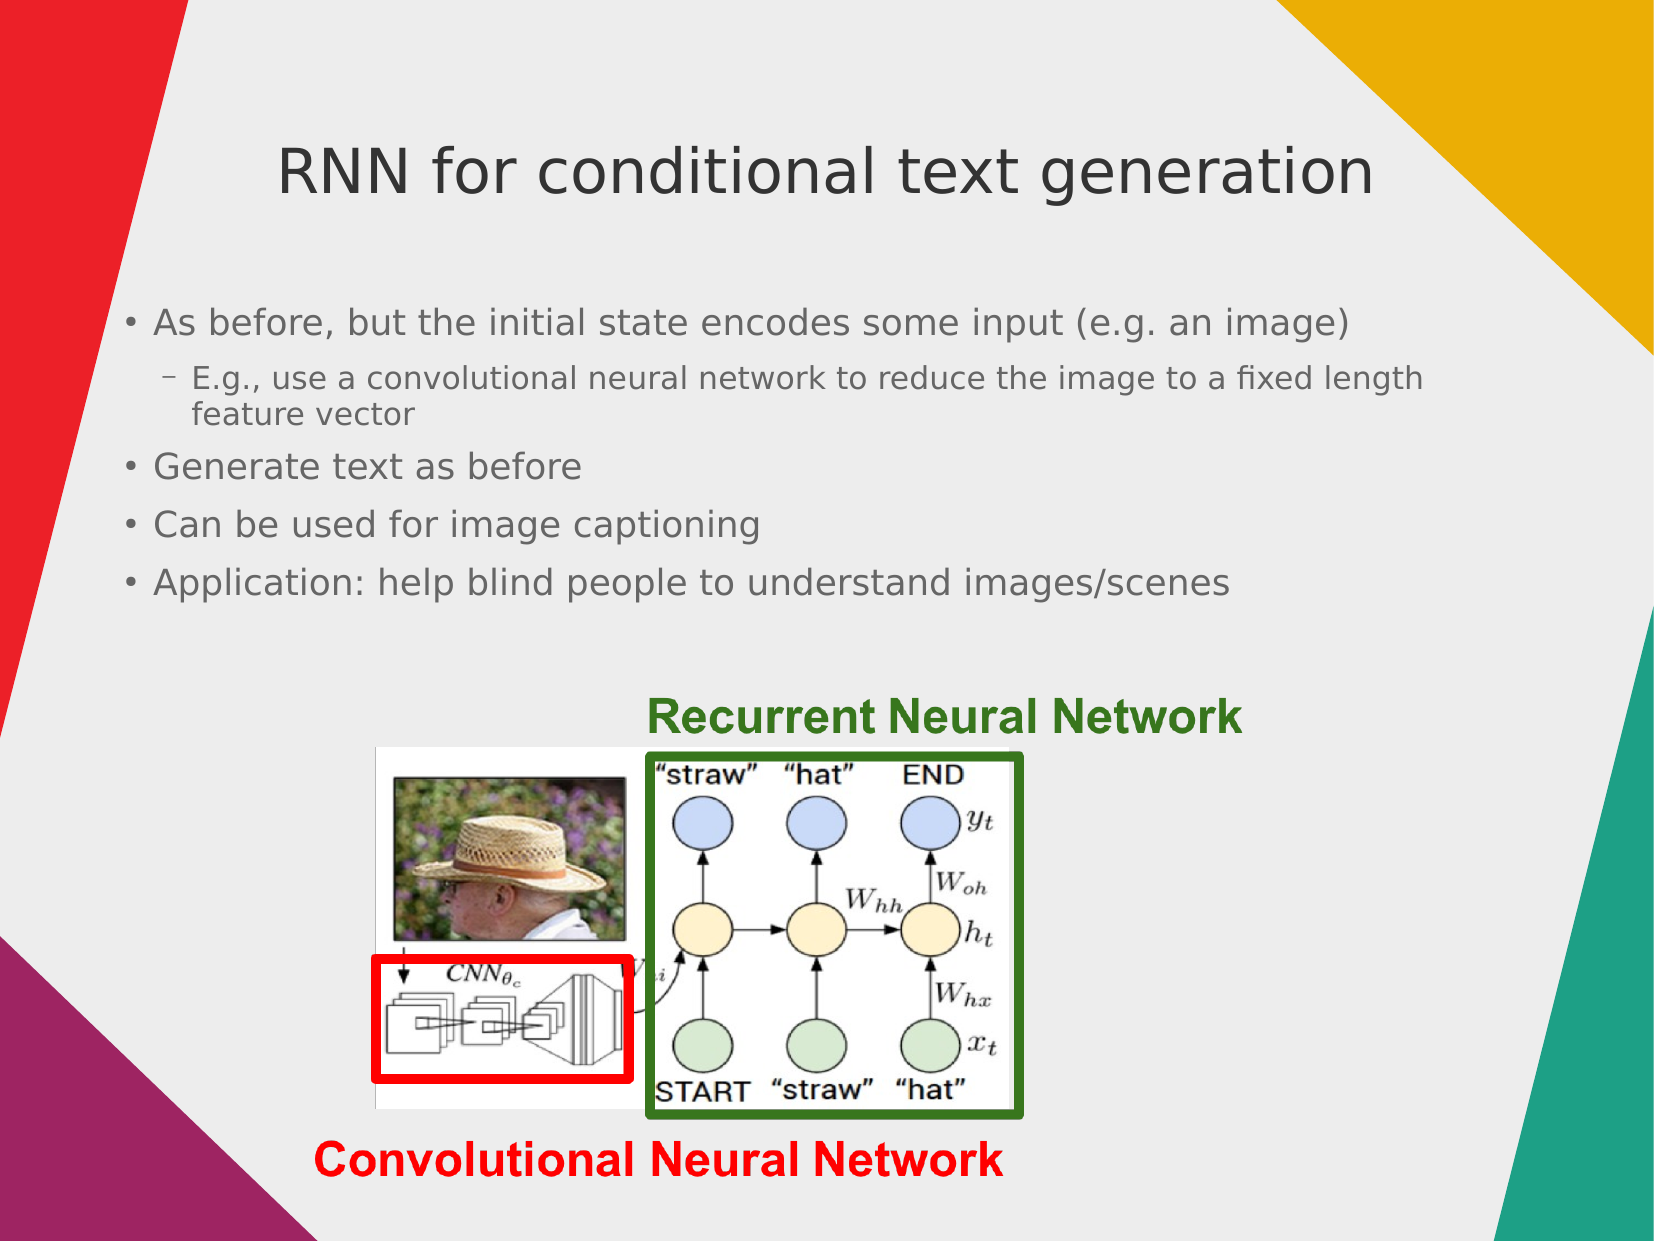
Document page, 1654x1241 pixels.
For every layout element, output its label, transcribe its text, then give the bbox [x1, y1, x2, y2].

list As before, but the initial state encodes some input (e.g. an image) E.g., use a convolutional neural network to reduce the image to a fixed length feature vector Generate text as before Can be used for image captioning Application: help blind people to understand images/scenes [114, 302, 1539, 651]
title RNN for conditional text generation [114, 73, 1539, 271]
picture [283, 669, 1323, 1216]
